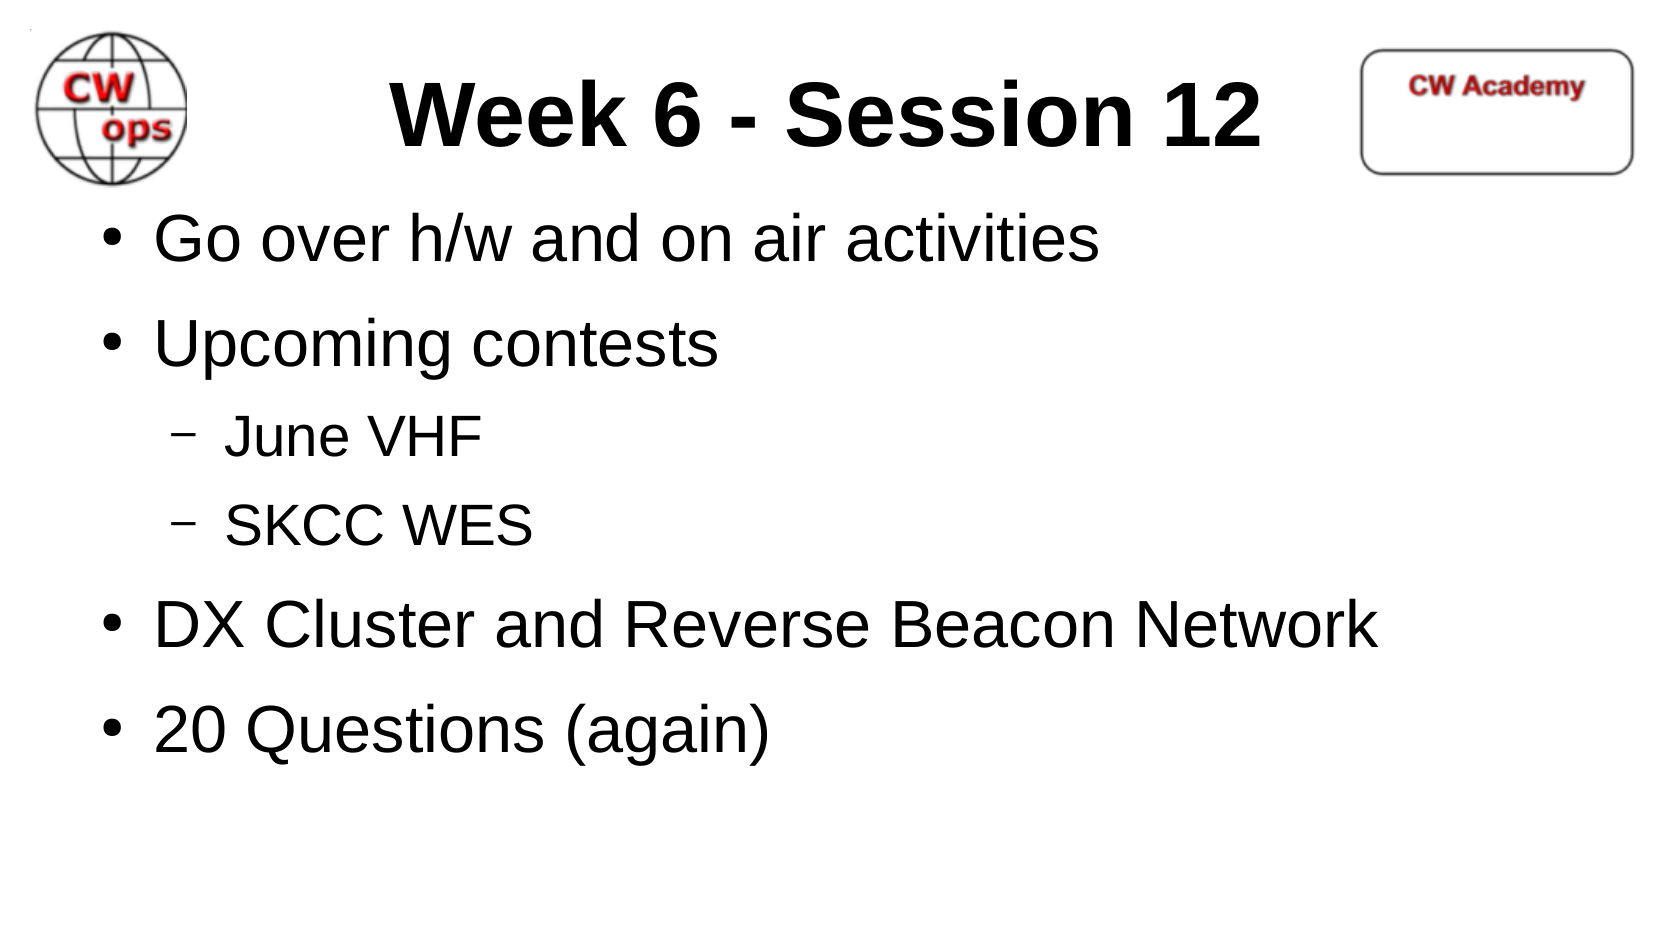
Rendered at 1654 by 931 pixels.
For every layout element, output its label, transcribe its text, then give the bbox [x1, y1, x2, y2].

picture [1571, 37, 1640, 186]
list Go over h/w and on air activities Upcoming contests June VHF SKCC WES DX Cluster and Reverse Beacon Network 20 Questions (again) [82, 201, 1571, 891]
title Week 6 - Session 12 [82, 37, 1571, 193]
picture [30, 29, 187, 194]
